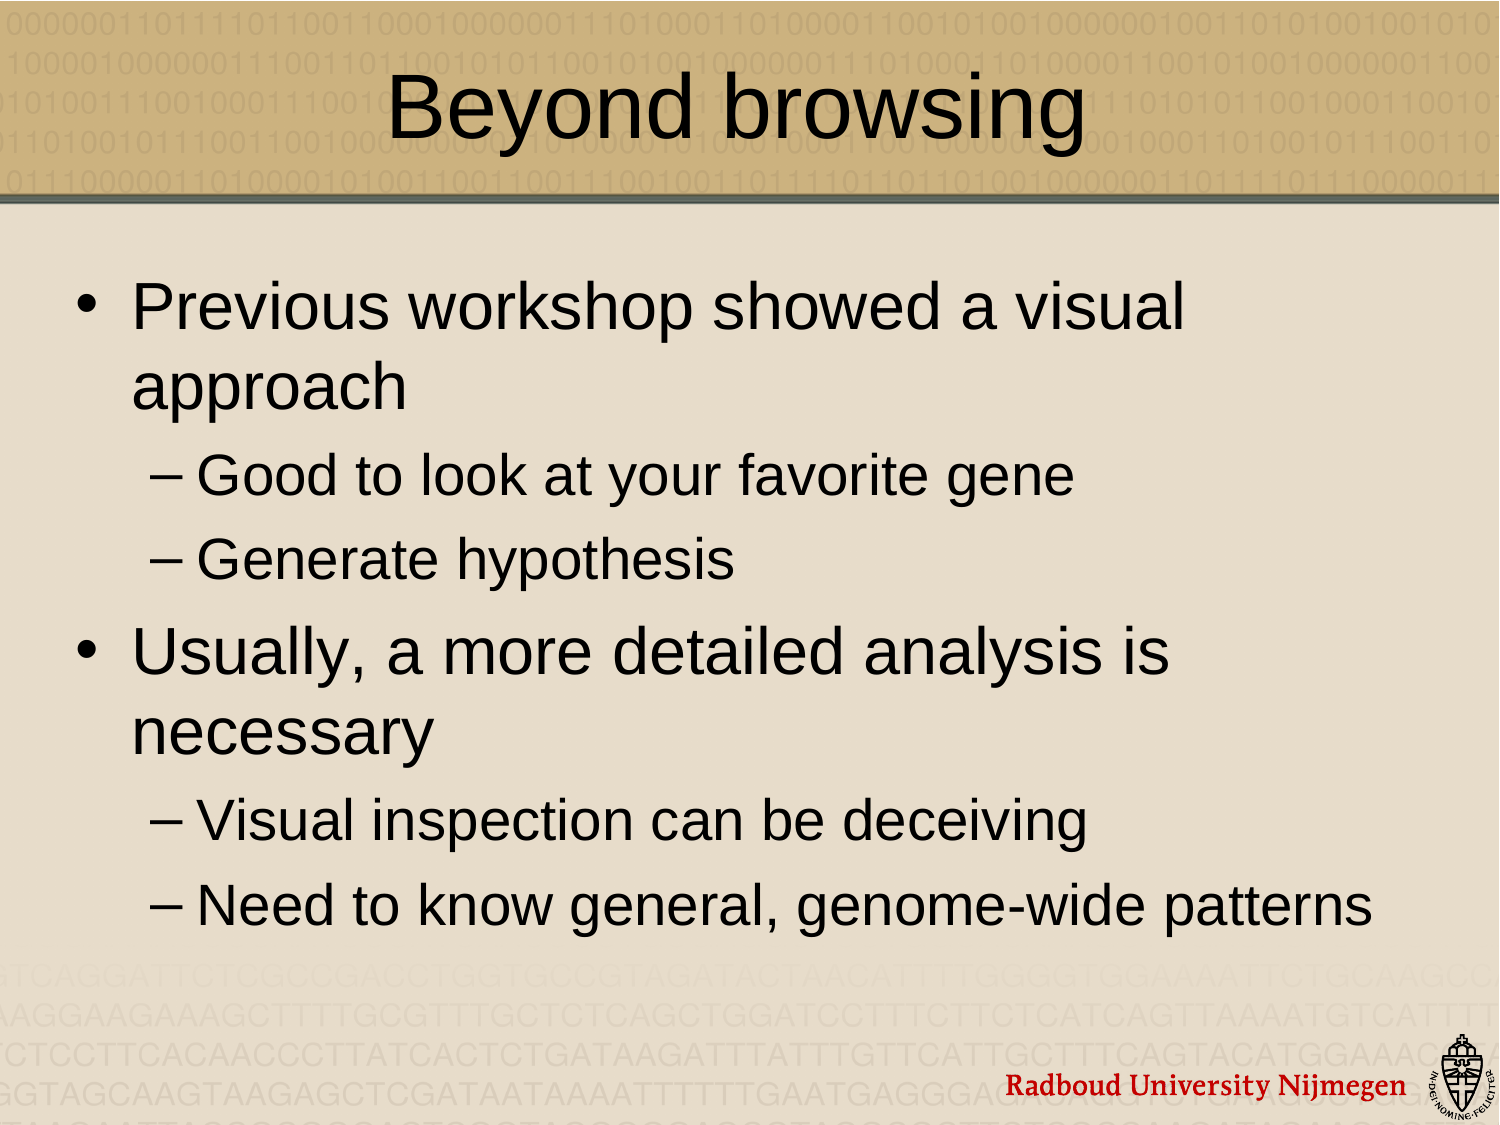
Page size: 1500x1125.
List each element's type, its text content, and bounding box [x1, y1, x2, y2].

title Beyond browsing [75, 7, 1425, 196]
picture [0, 1, 1500, 1125]
list Previous workshop showed a visual approach Good to look at your favorite gene Generate hypothesis Usually, a more detailed analysis is necessary Visual inspection can be deceiving Need to know general, genome-wide patterns [75, 262, 1426, 1006]
